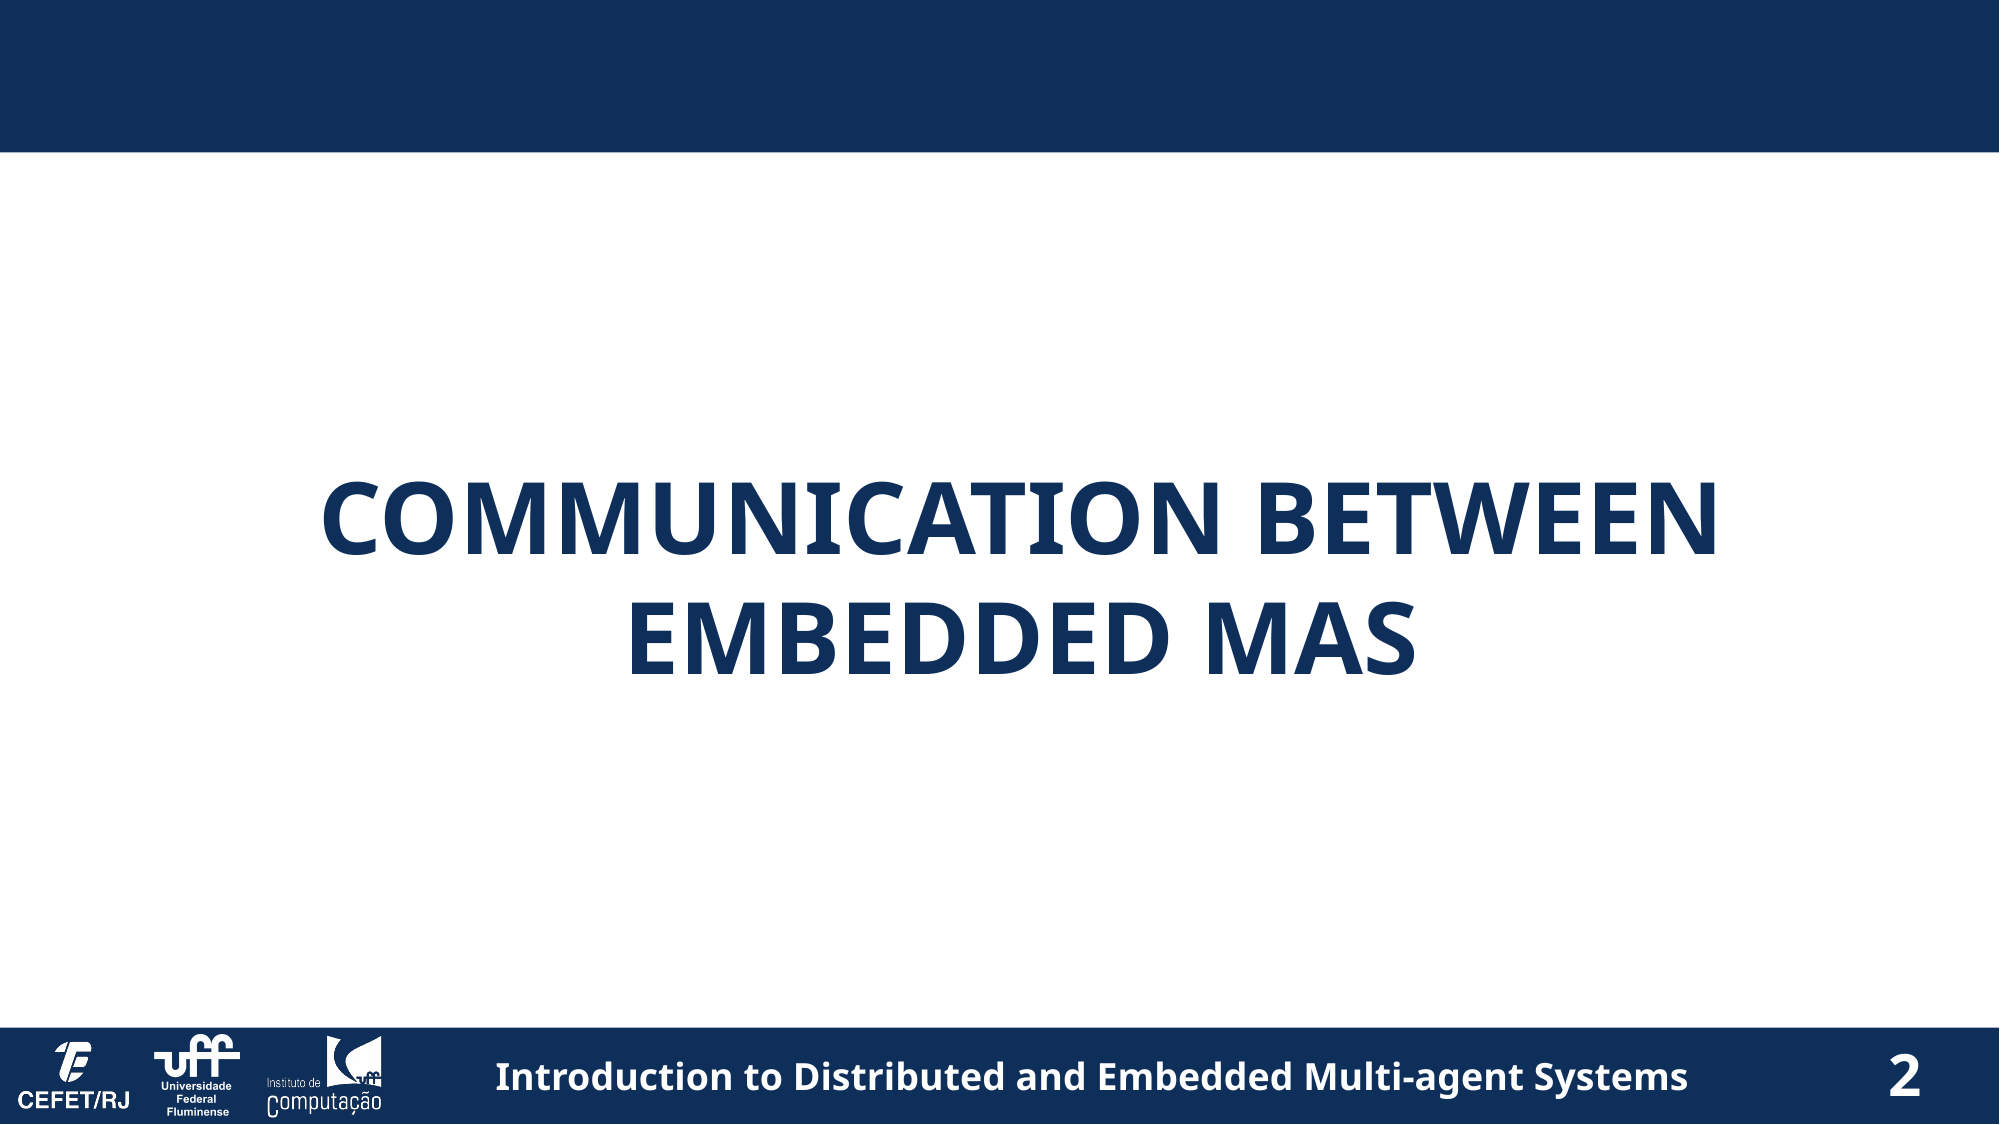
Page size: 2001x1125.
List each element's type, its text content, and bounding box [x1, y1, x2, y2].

picture [153, 1033, 241, 1121]
text_box COMMUNICATION BETWEEN EMBEDDED MAS [224, 447, 1819, 702]
picture [265, 1033, 383, 1118]
picture [18, 1021, 129, 1125]
